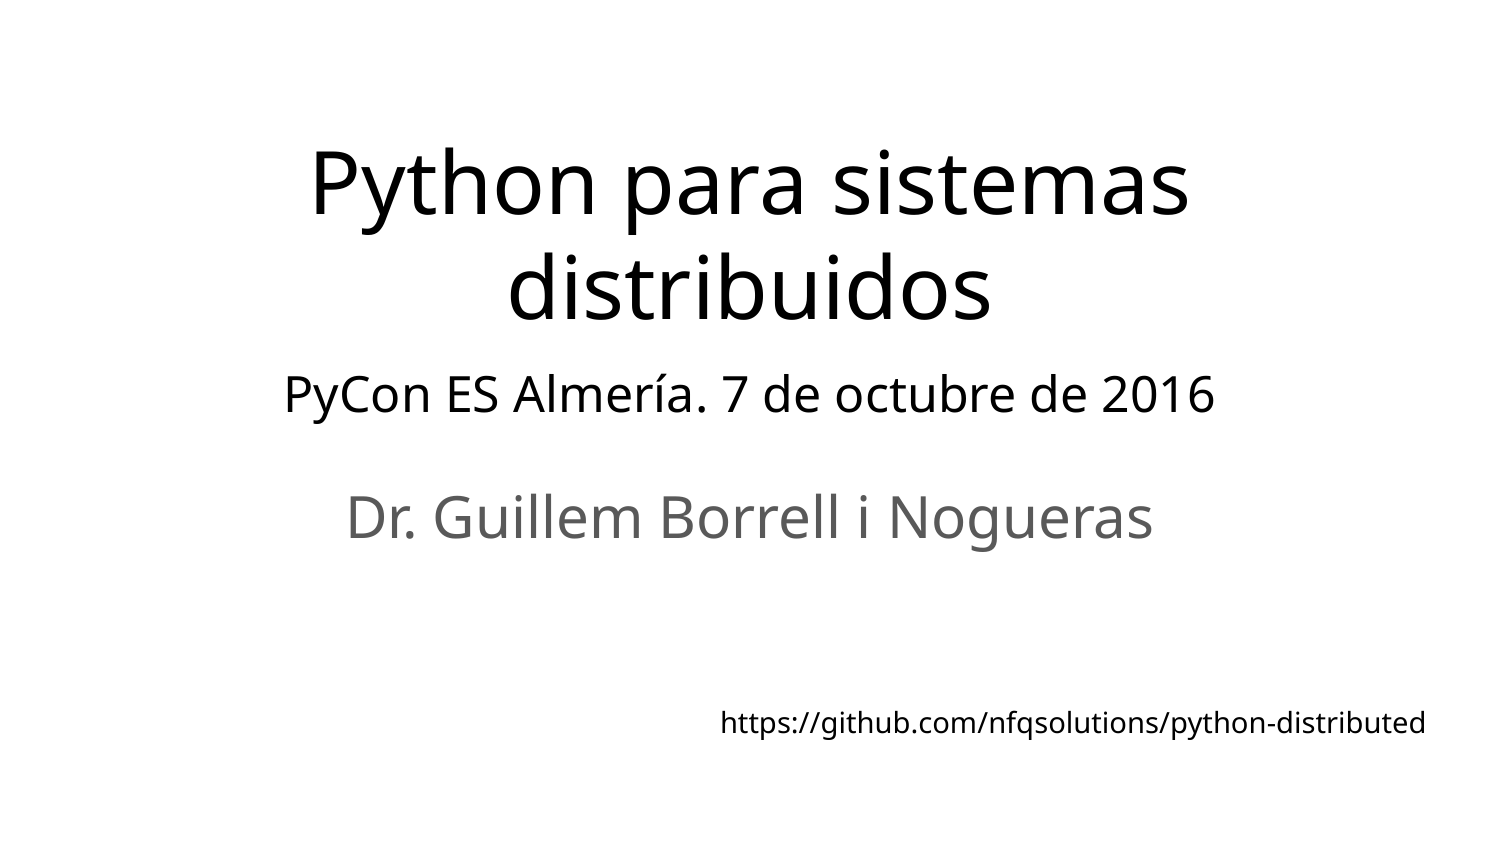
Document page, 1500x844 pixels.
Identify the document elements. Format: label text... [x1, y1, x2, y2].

text_box PyCon ES Almería. 7 de octubre de 2016 [248, 347, 1252, 465]
text_box https://github.com/nfqsolutions/python-distributed [704, 688, 1449, 751]
subtitle Dr. Guillem Borrell i Nogueras [51, 464, 1449, 595]
title Python para sistemas distribuidos [51, 234, 1449, 352]
